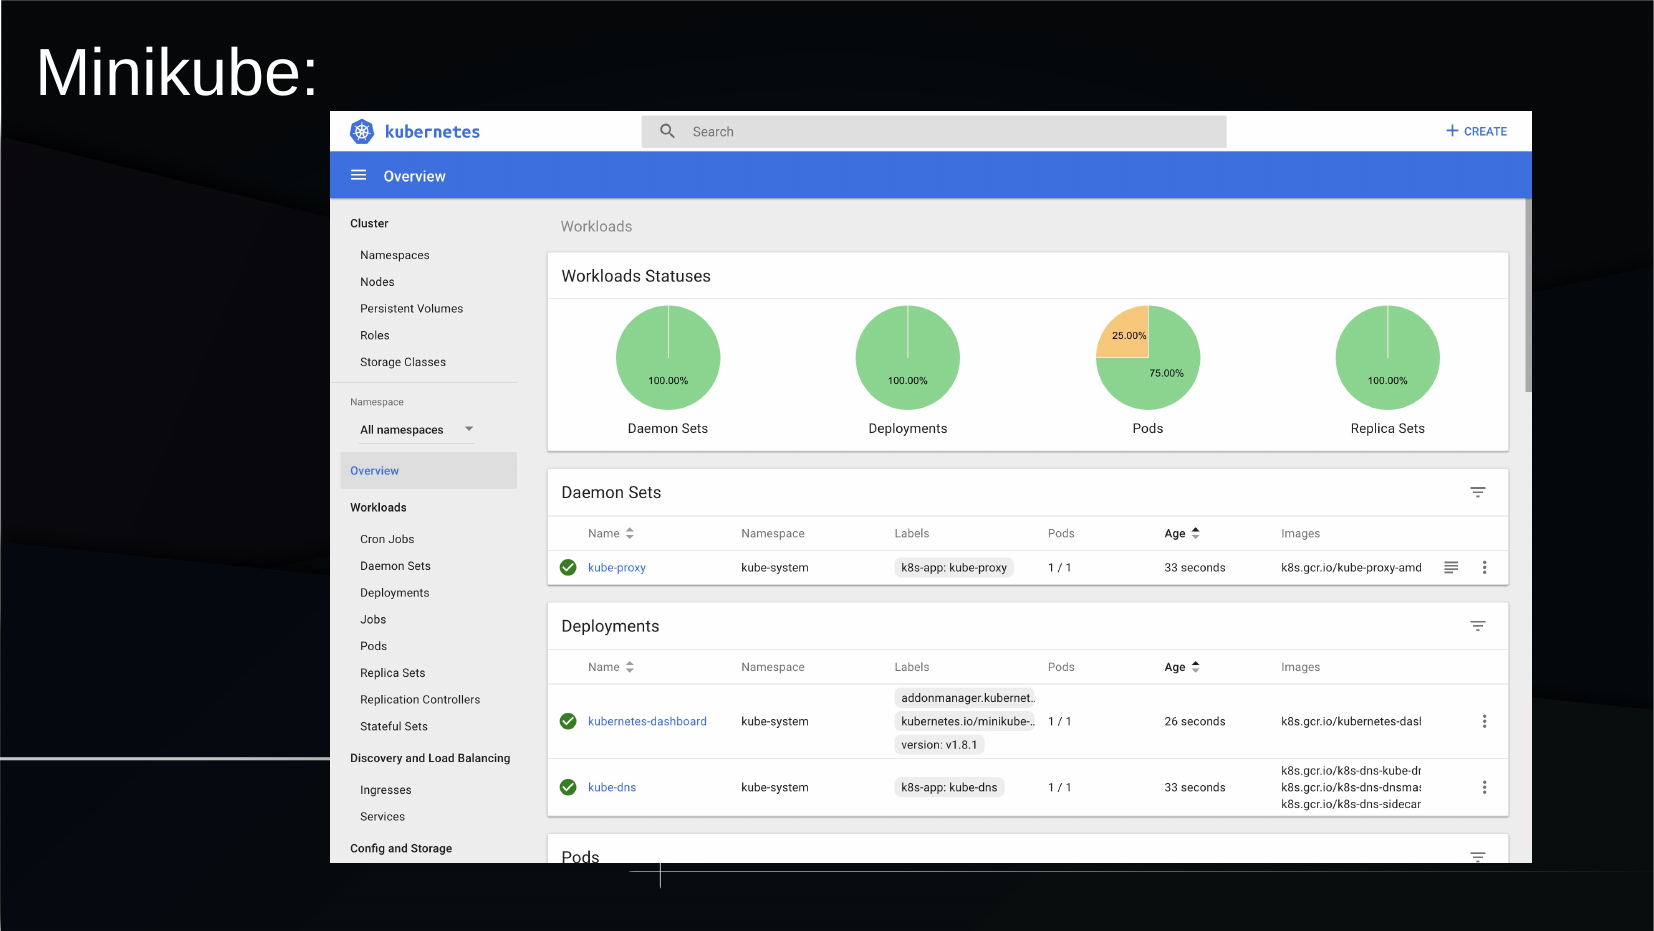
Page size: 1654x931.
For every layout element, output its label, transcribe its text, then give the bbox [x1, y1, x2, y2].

list Minikube: [35, 35, 343, 119]
picture [0, 0, 1654, 931]
